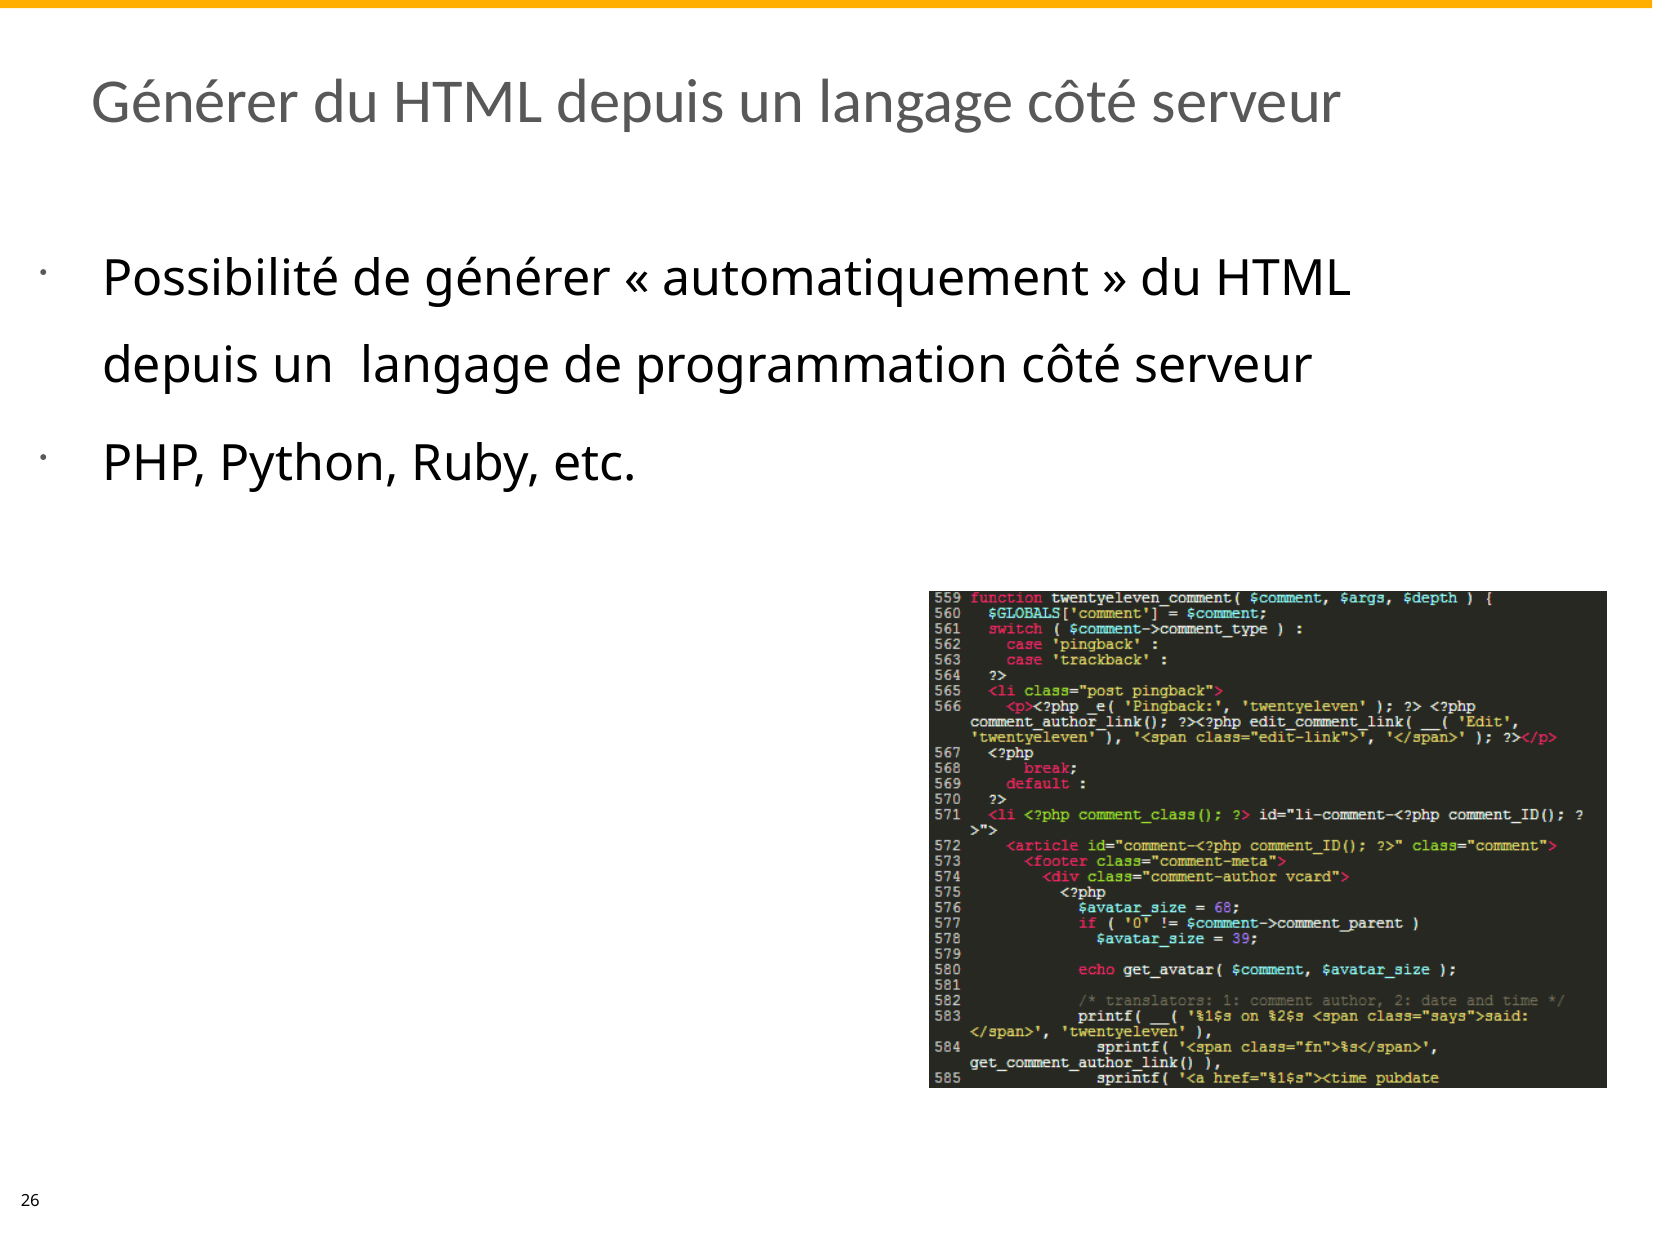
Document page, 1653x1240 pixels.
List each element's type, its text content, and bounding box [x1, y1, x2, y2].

title Générer du HTML depuis un langage côté serveur [89, 58, 1573, 268]
picture [929, 591, 1607, 1088]
text_box <numéro> [14, 1189, 46, 1213]
text_box Possibilité de générer « automatiquement » du HTML depuis un langage de programmation côté serveur PHP, Python, Ruby, etc. [37, 216, 1517, 491]
